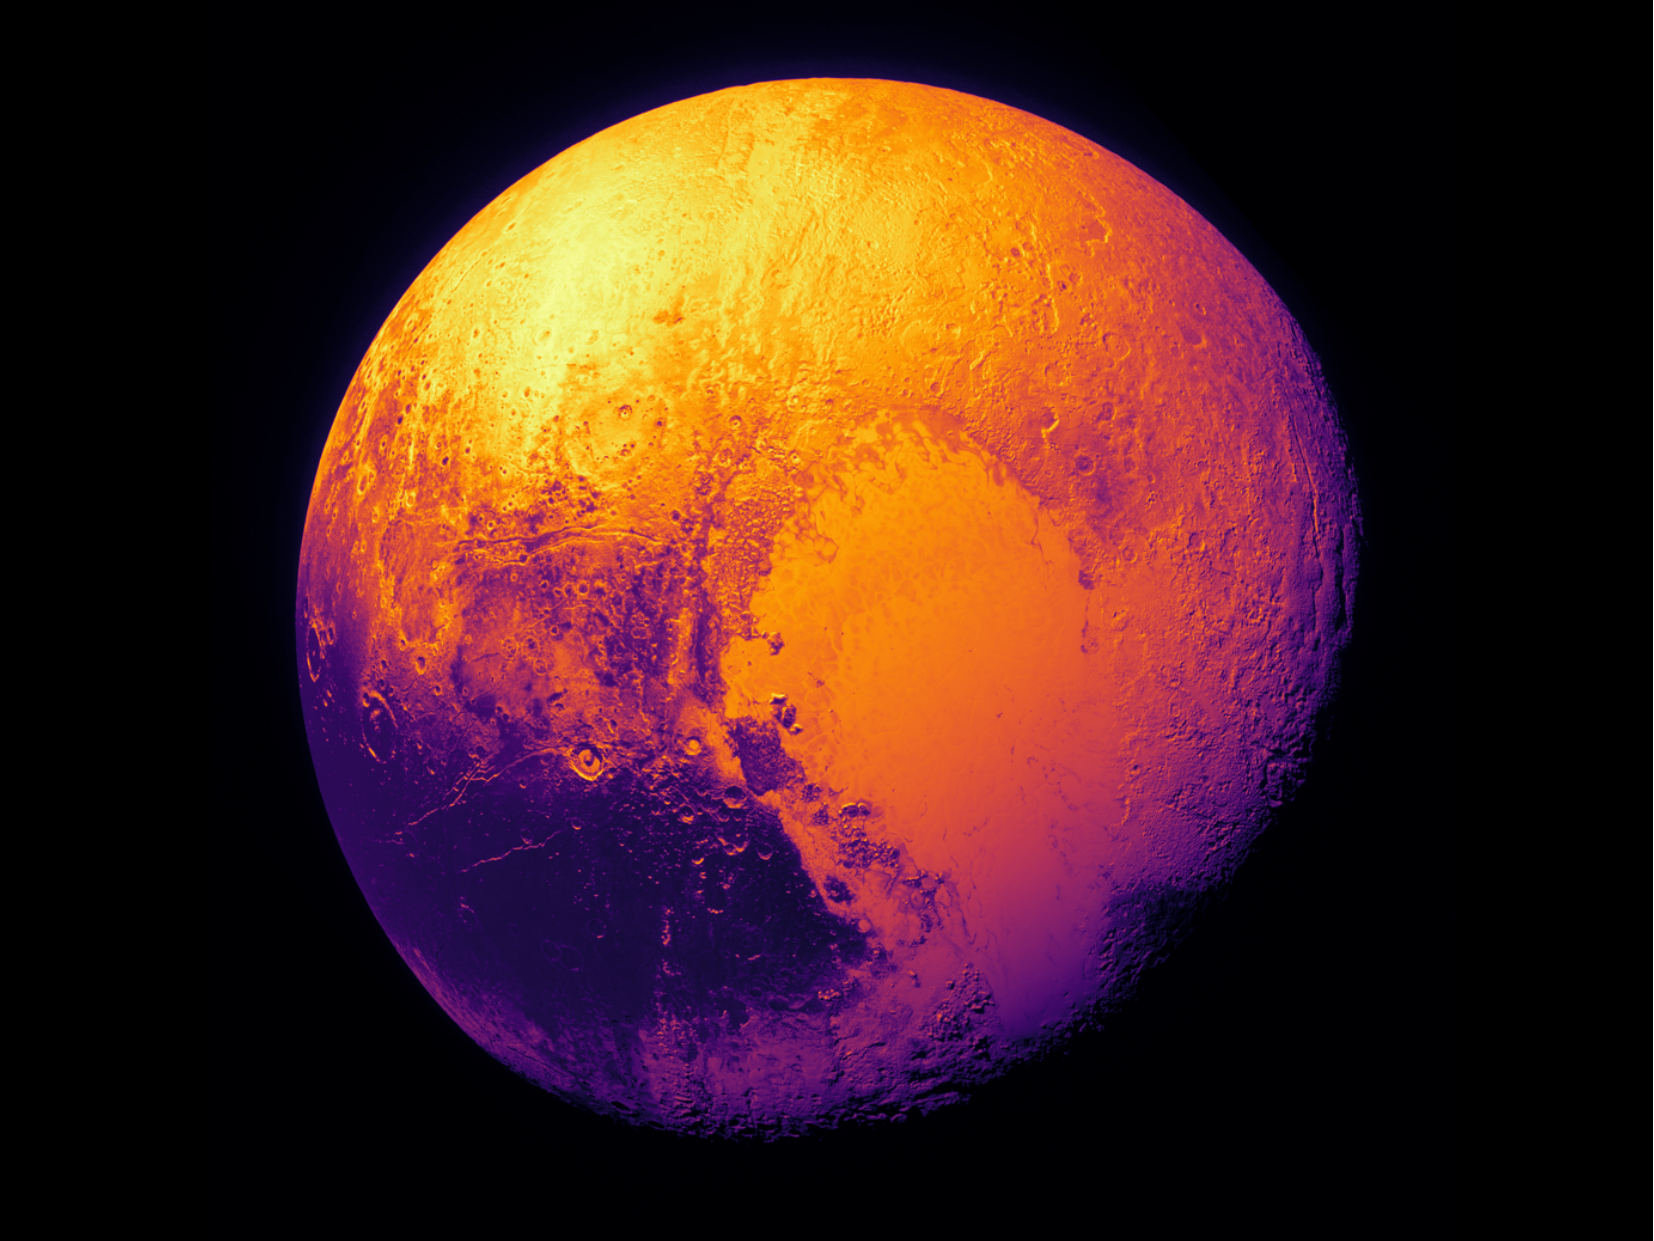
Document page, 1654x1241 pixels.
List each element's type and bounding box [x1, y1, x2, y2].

picture [210, 0, 1455, 1241]
